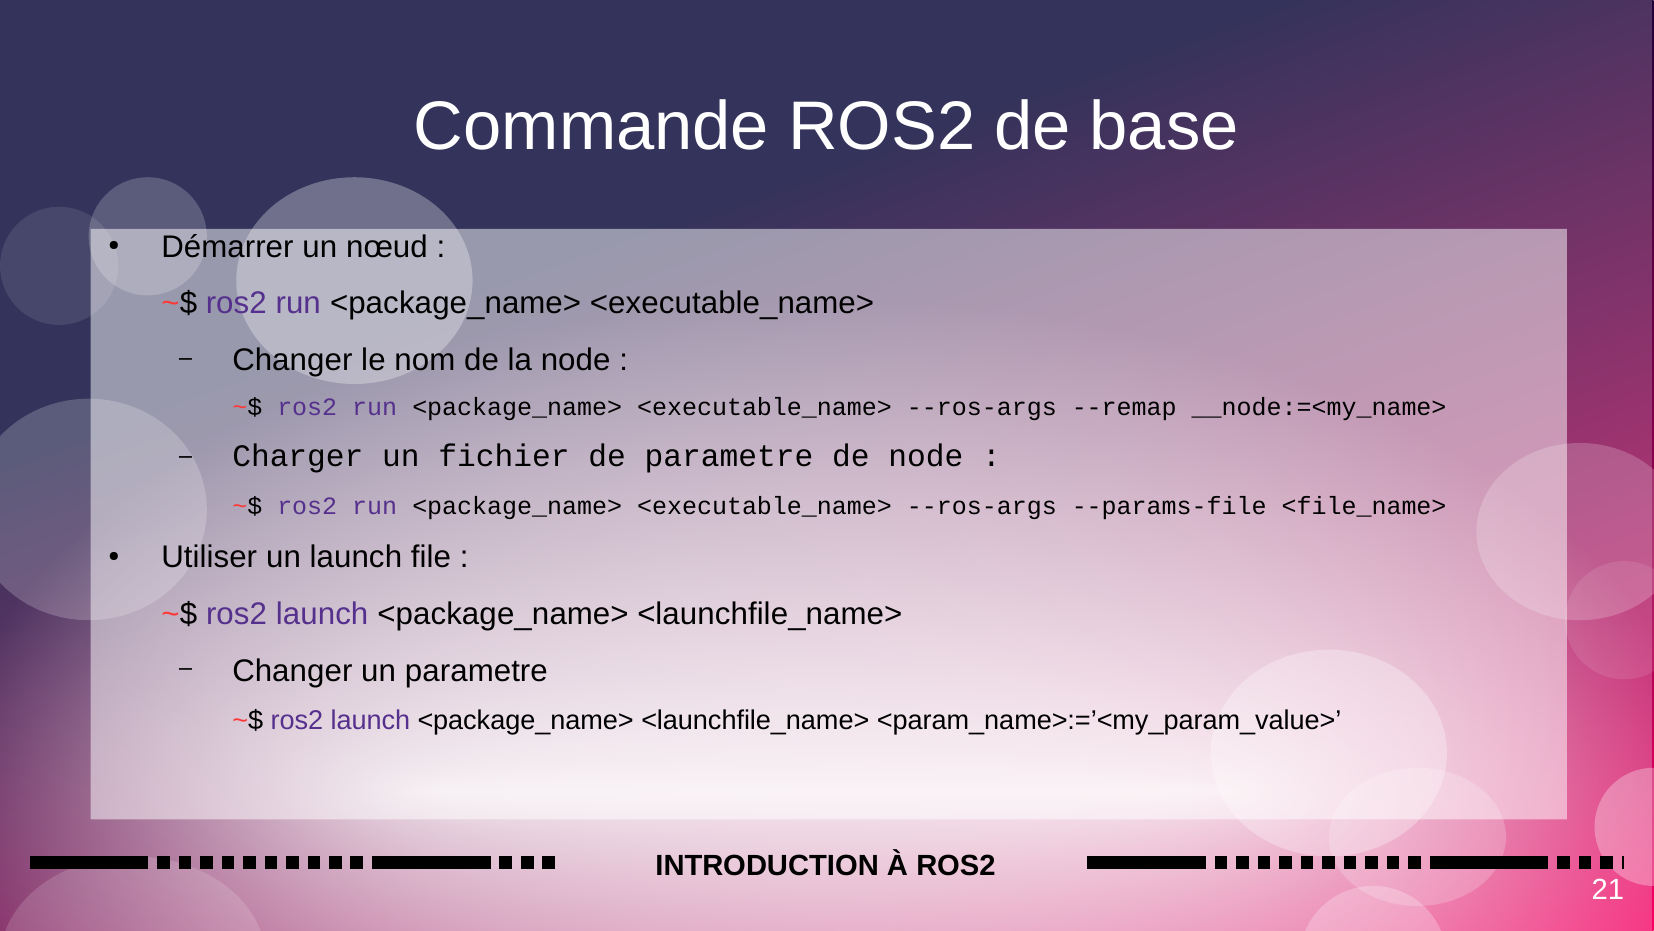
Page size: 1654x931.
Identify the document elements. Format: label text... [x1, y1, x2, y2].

title Commande ROS2 de base [88, 44, 1565, 207]
list Démarrer un nœud : ~$ ros2 run <package_name> <executable_name> Changer le nom de la node : ~$ ros2 run <package_name> <executable_name> --ros-args --remap __node:=<my_name> Charger un fichier de parametre de node : ~$ ros2 run <package_name> <executable_name> --ros-args --params-file <file_name> Utiliser un launch file : ~$ ros2 launch <package_name> <launchfile_name> Changer un parametre ~$ ros2 launch <package_name> <launchfile_name> <param_name>:=’<my_param_value>’ [90, 228, 1567, 820]
